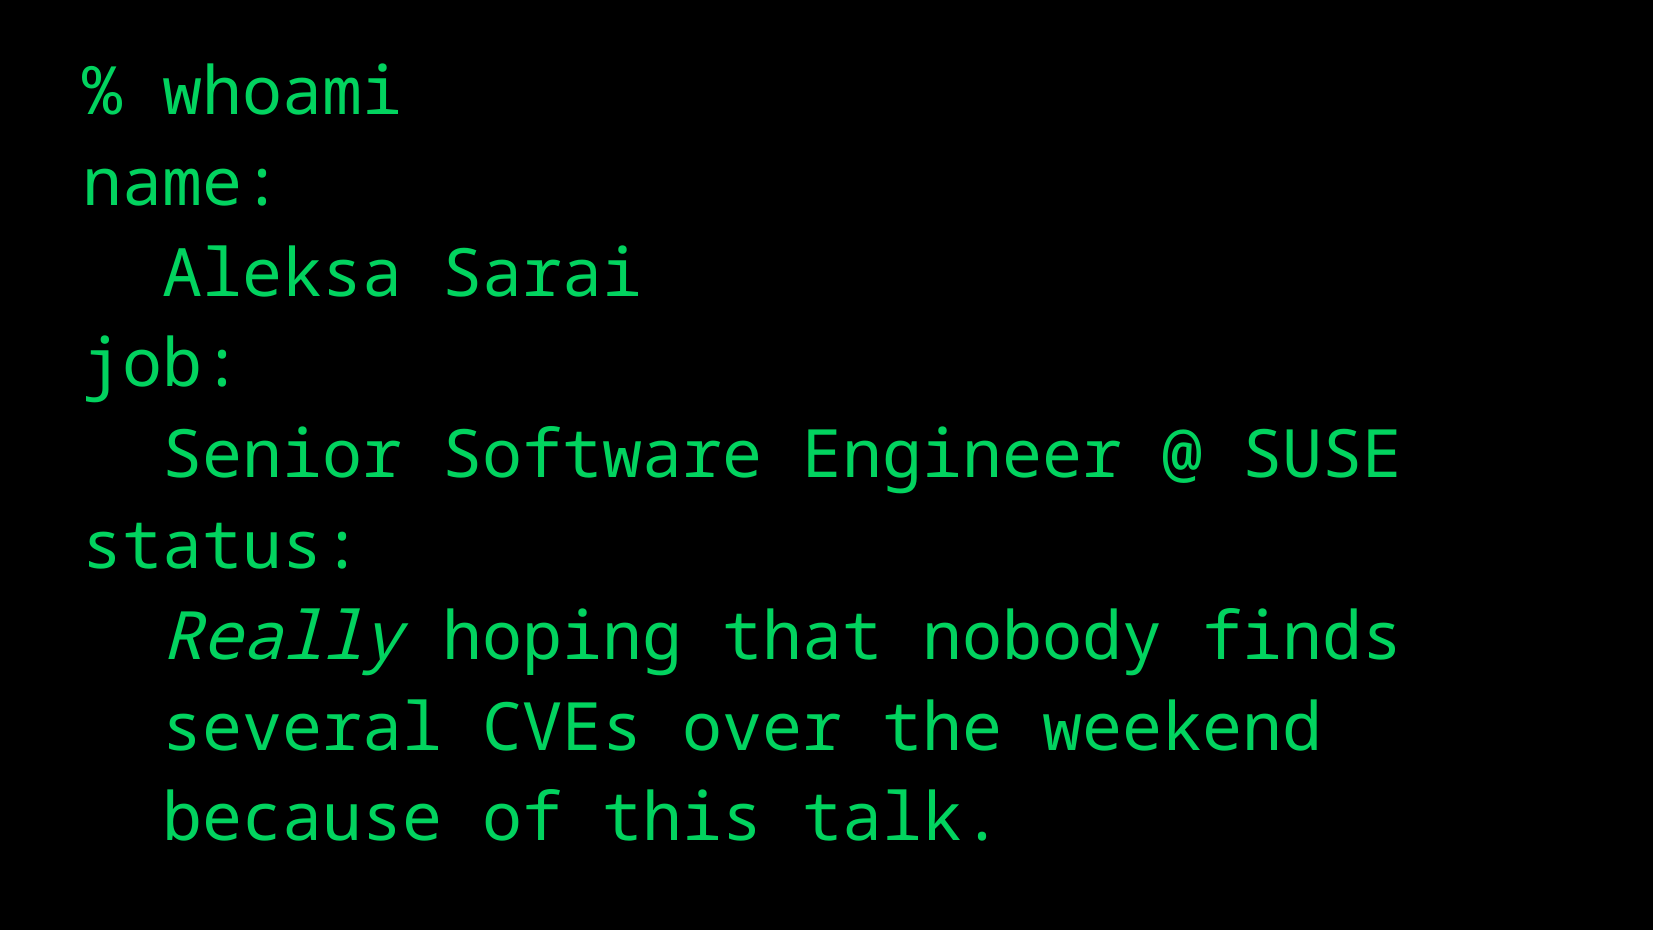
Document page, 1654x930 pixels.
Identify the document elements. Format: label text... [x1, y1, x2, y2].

subtitle % whoami name: Aleksa Sarai job: Senior Software Engineer @ SUSE status: Really hoping that nobody finds several CVEs over the weekend because of this talk. [82, 73, 1571, 830]
